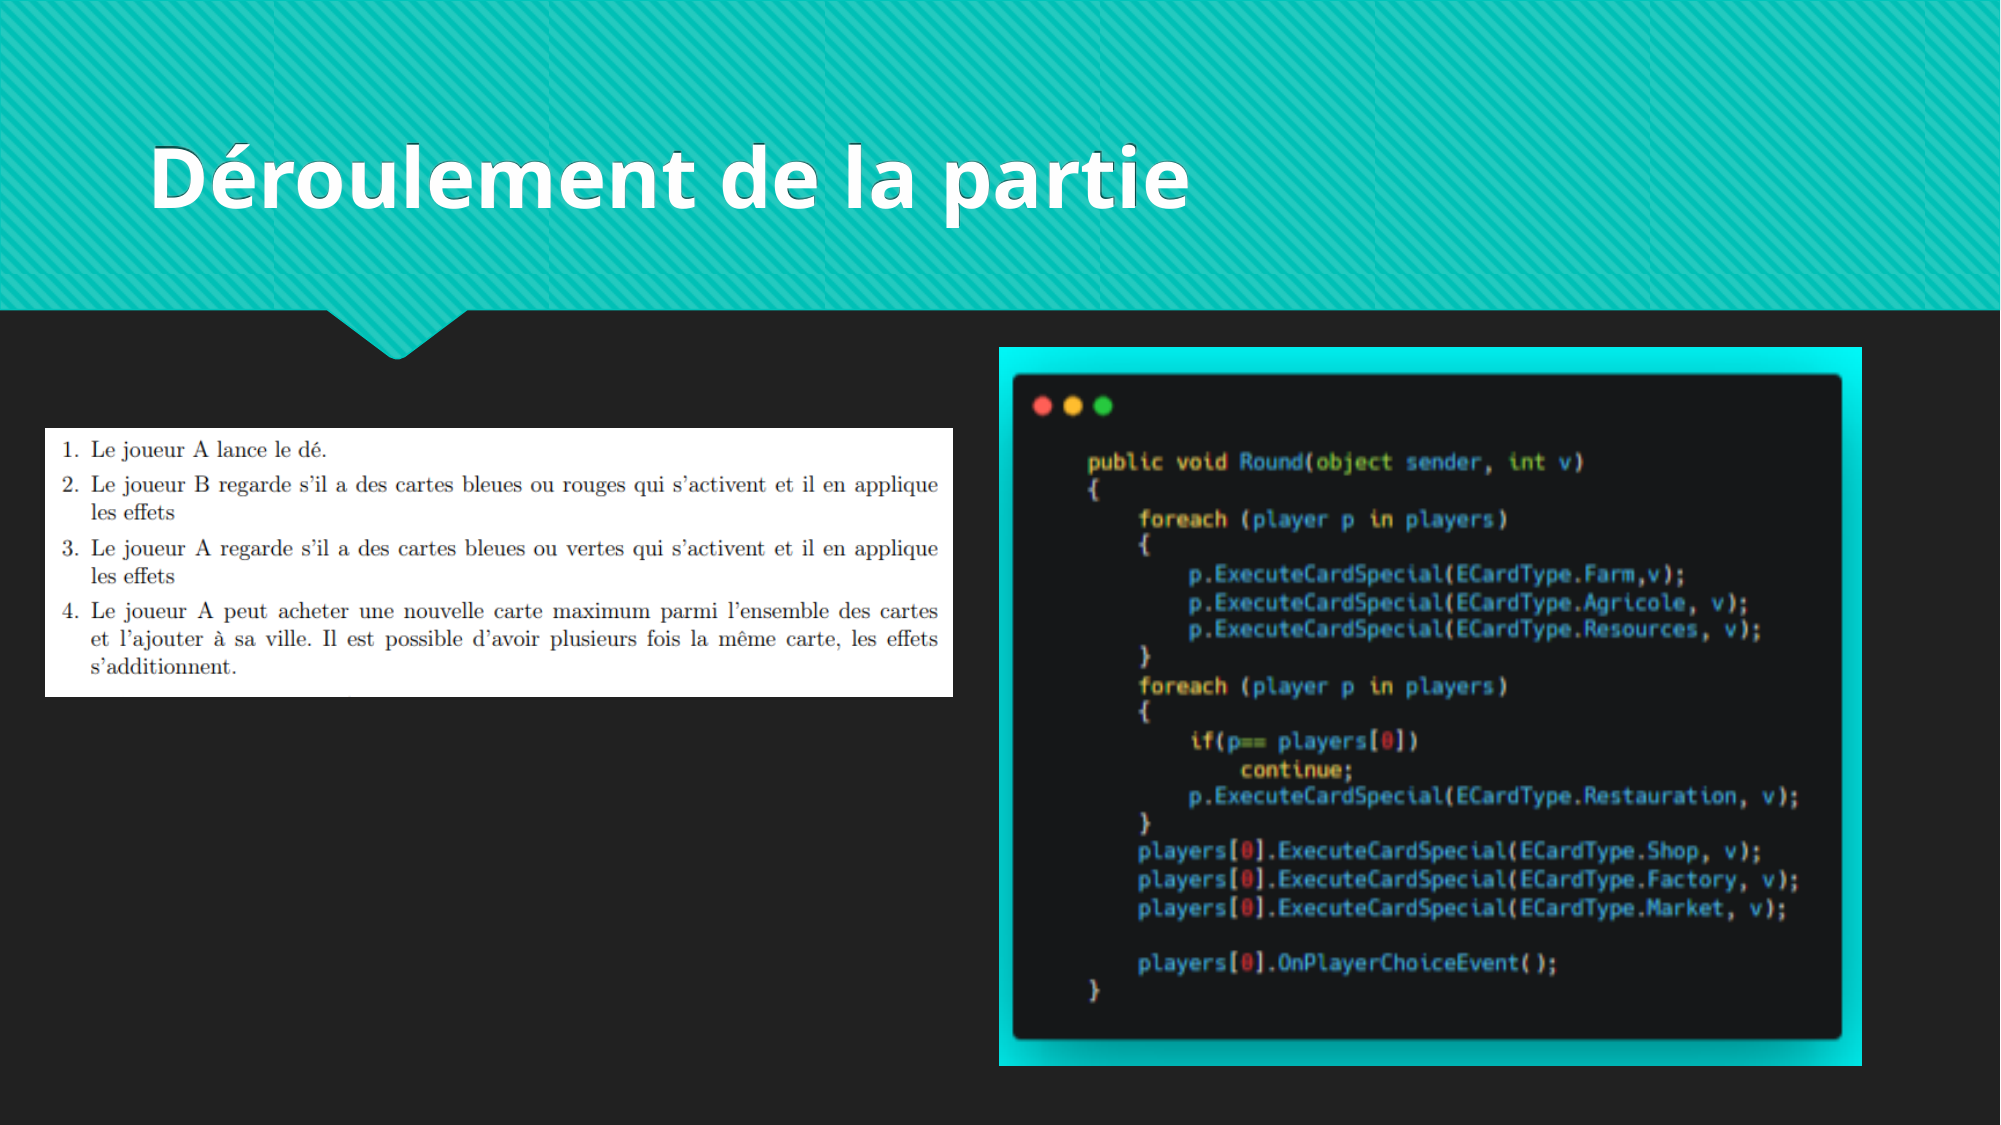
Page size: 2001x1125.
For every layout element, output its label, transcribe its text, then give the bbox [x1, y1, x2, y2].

picture [45, 428, 953, 697]
picture [999, 347, 1862, 1066]
title Déroulement de la partie [132, 73, 1868, 233]
